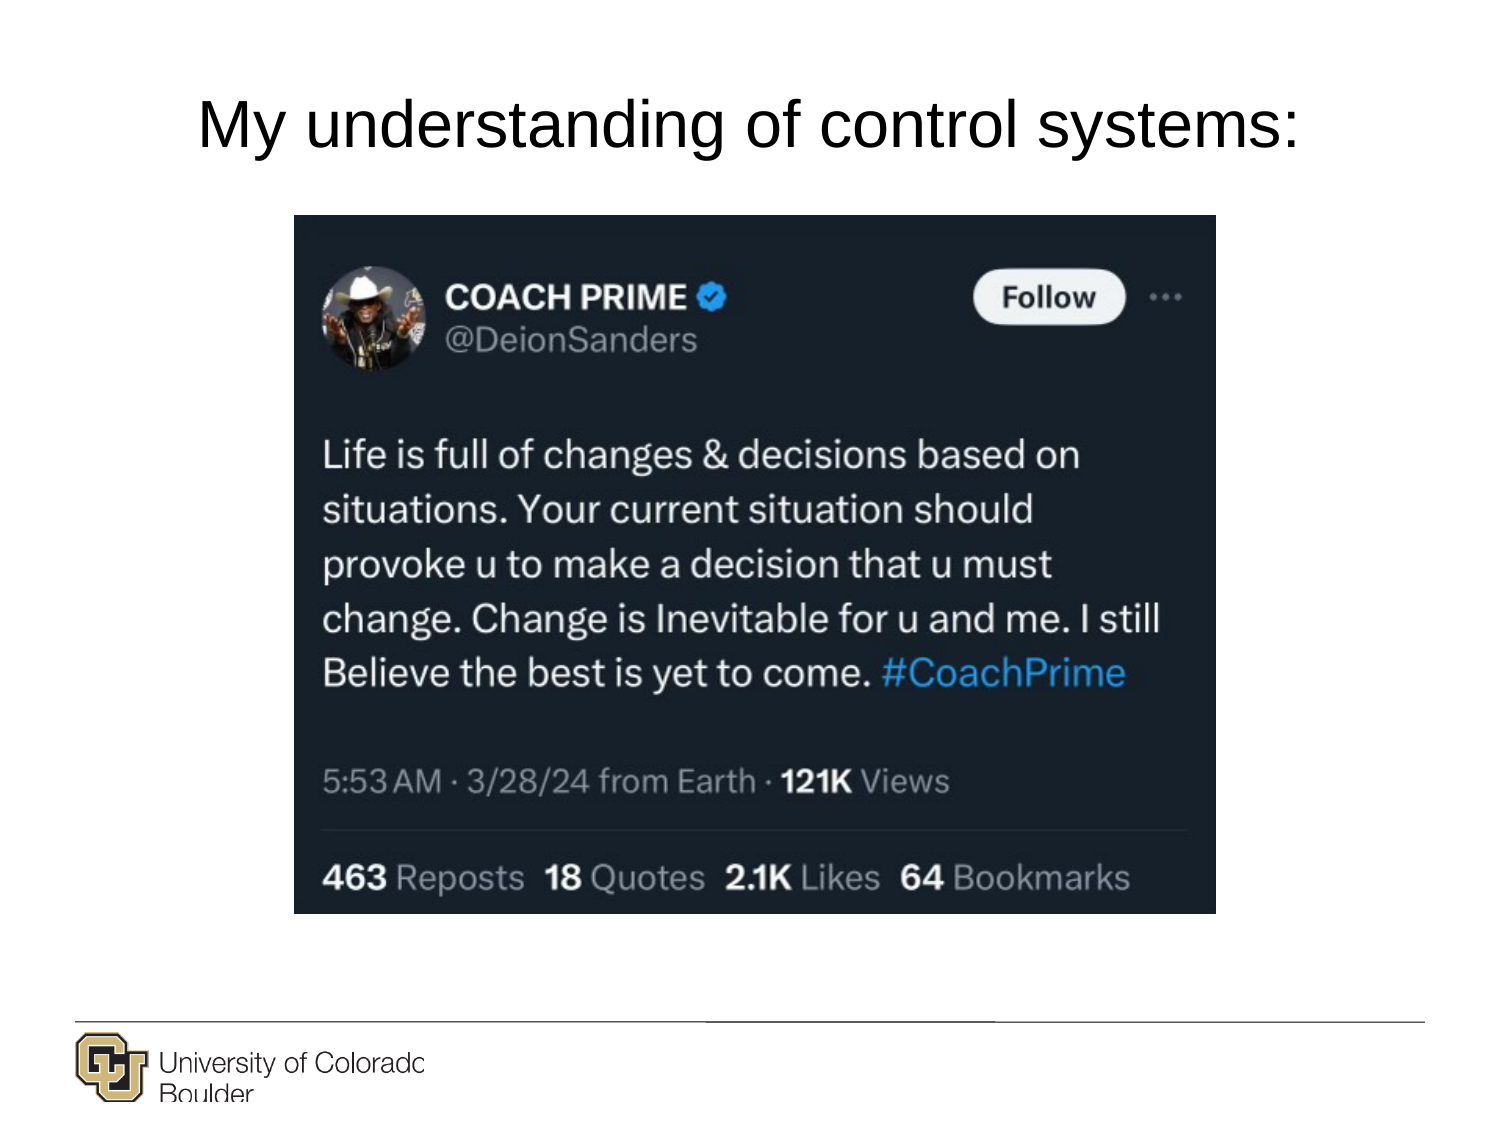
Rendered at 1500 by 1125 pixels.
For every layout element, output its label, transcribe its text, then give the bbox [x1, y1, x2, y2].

picture [294, 215, 1216, 914]
subtitle My understanding of control systems: [75, 44, 1425, 916]
